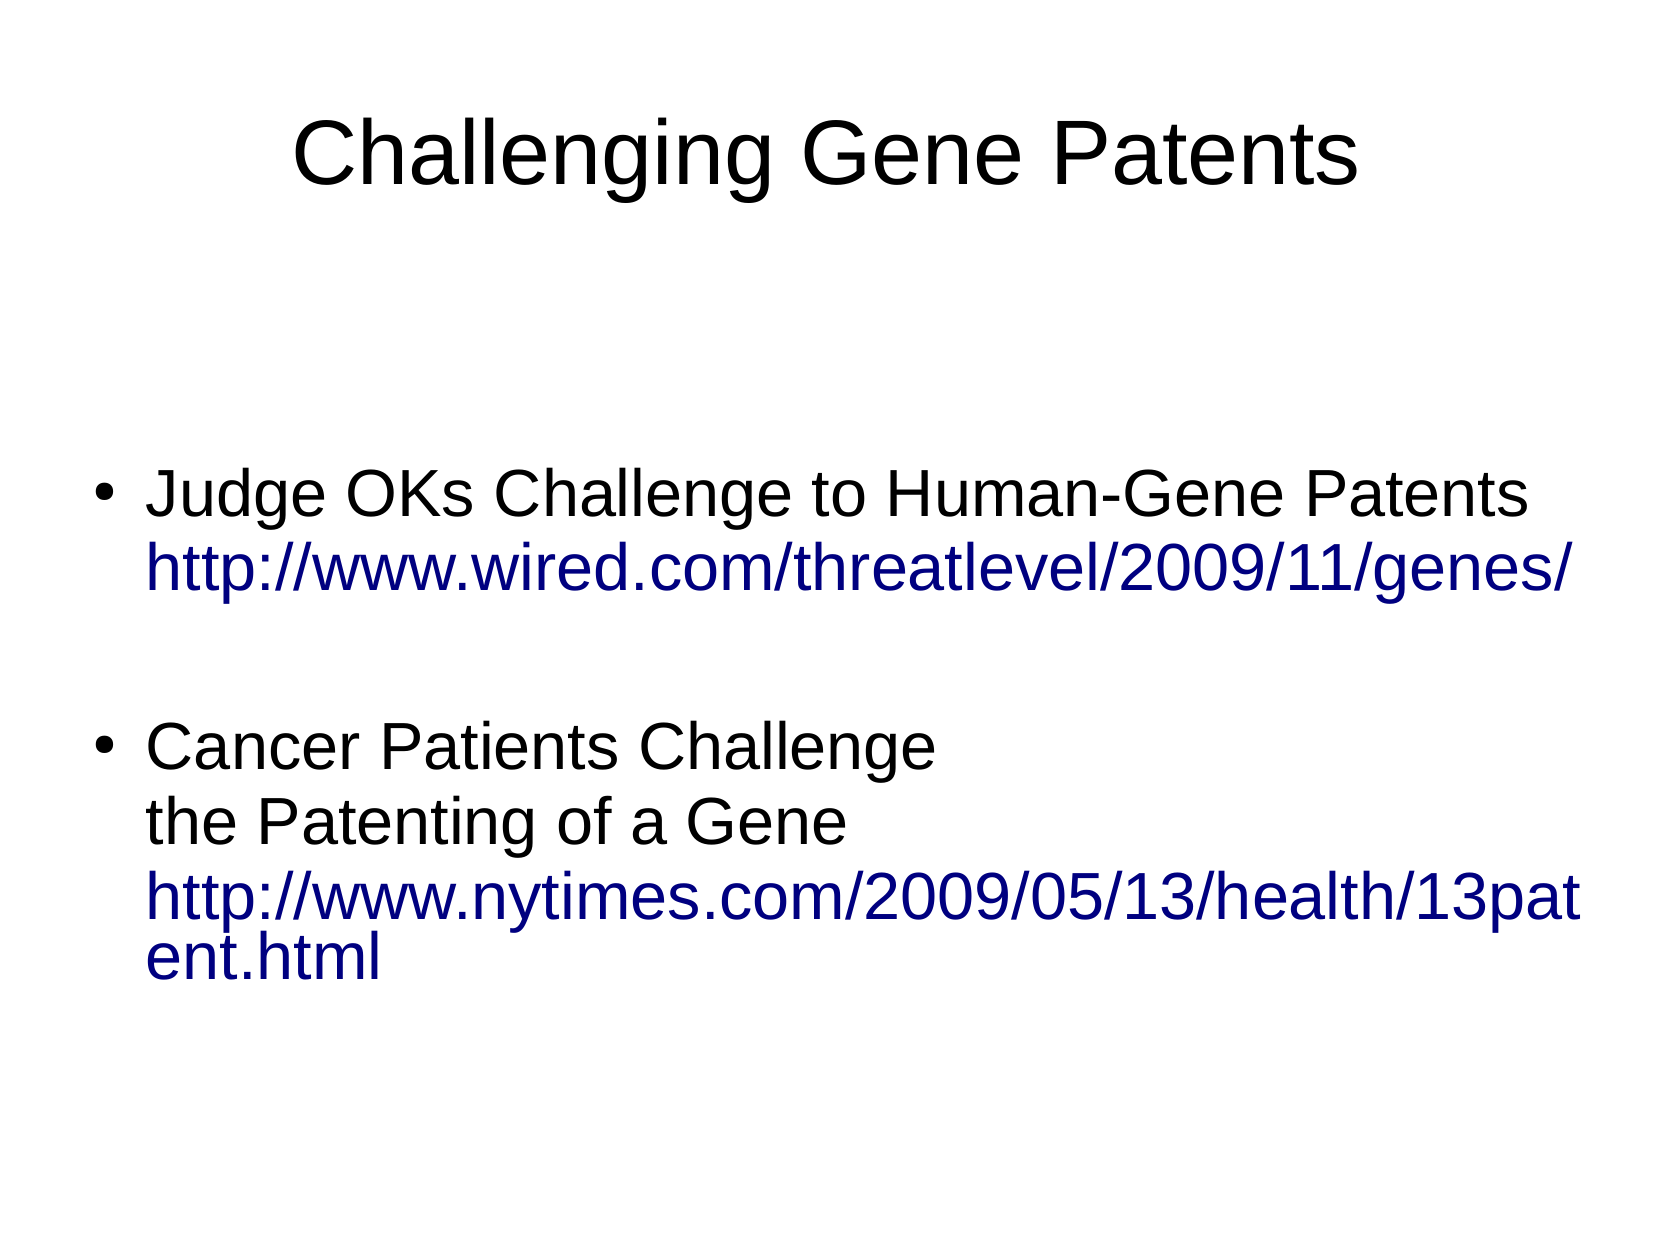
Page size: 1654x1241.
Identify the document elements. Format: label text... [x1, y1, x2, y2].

list Judge OKs Challenge to Human-Gene Patentshttp://www.wired.com/threatlevel/2009/11/genes/ Cancer Patients Challenge the Patenting of a Gene http://www.nytimes.com/2009/05/13/health/13patent.html [75, 455, 1613, 1009]
title Challenging Gene Patents [82, 49, 1571, 257]
